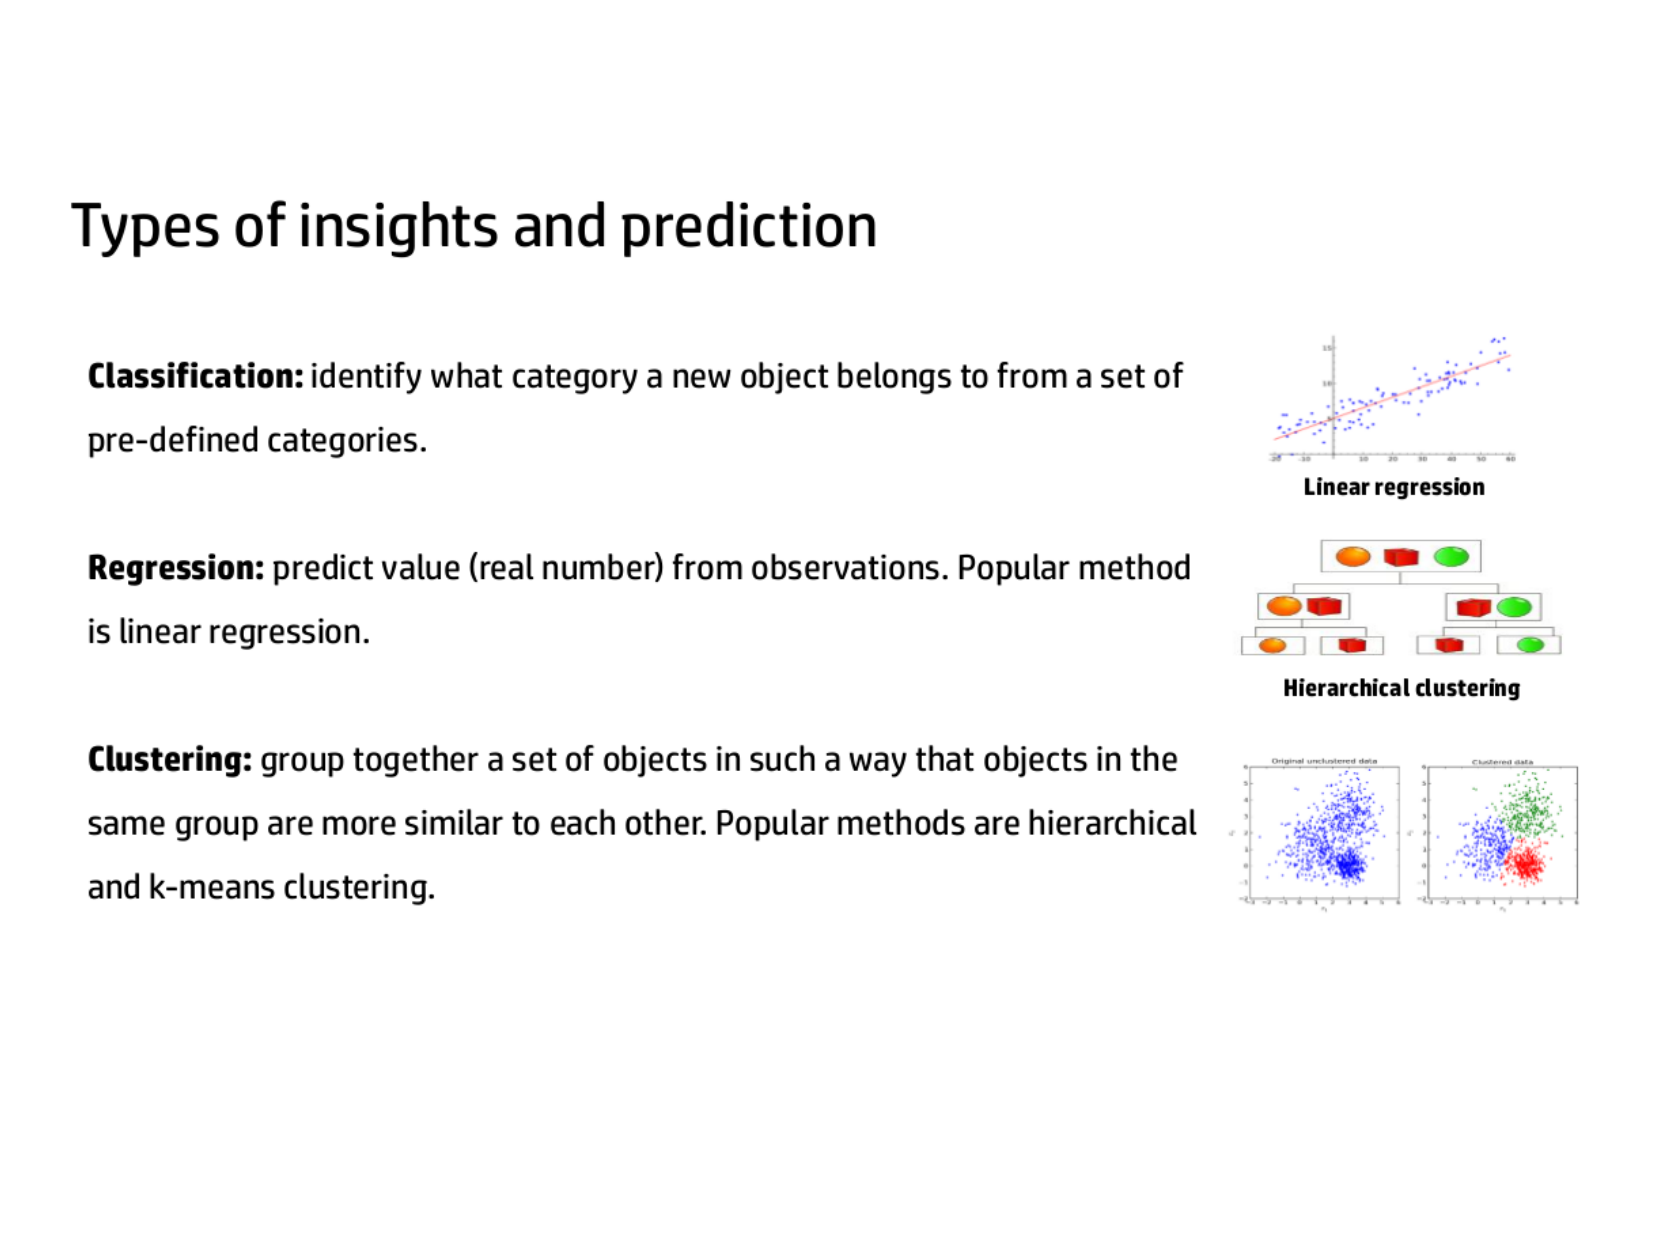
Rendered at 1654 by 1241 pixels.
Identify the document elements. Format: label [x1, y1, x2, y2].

picture [55, 188, 1600, 916]
